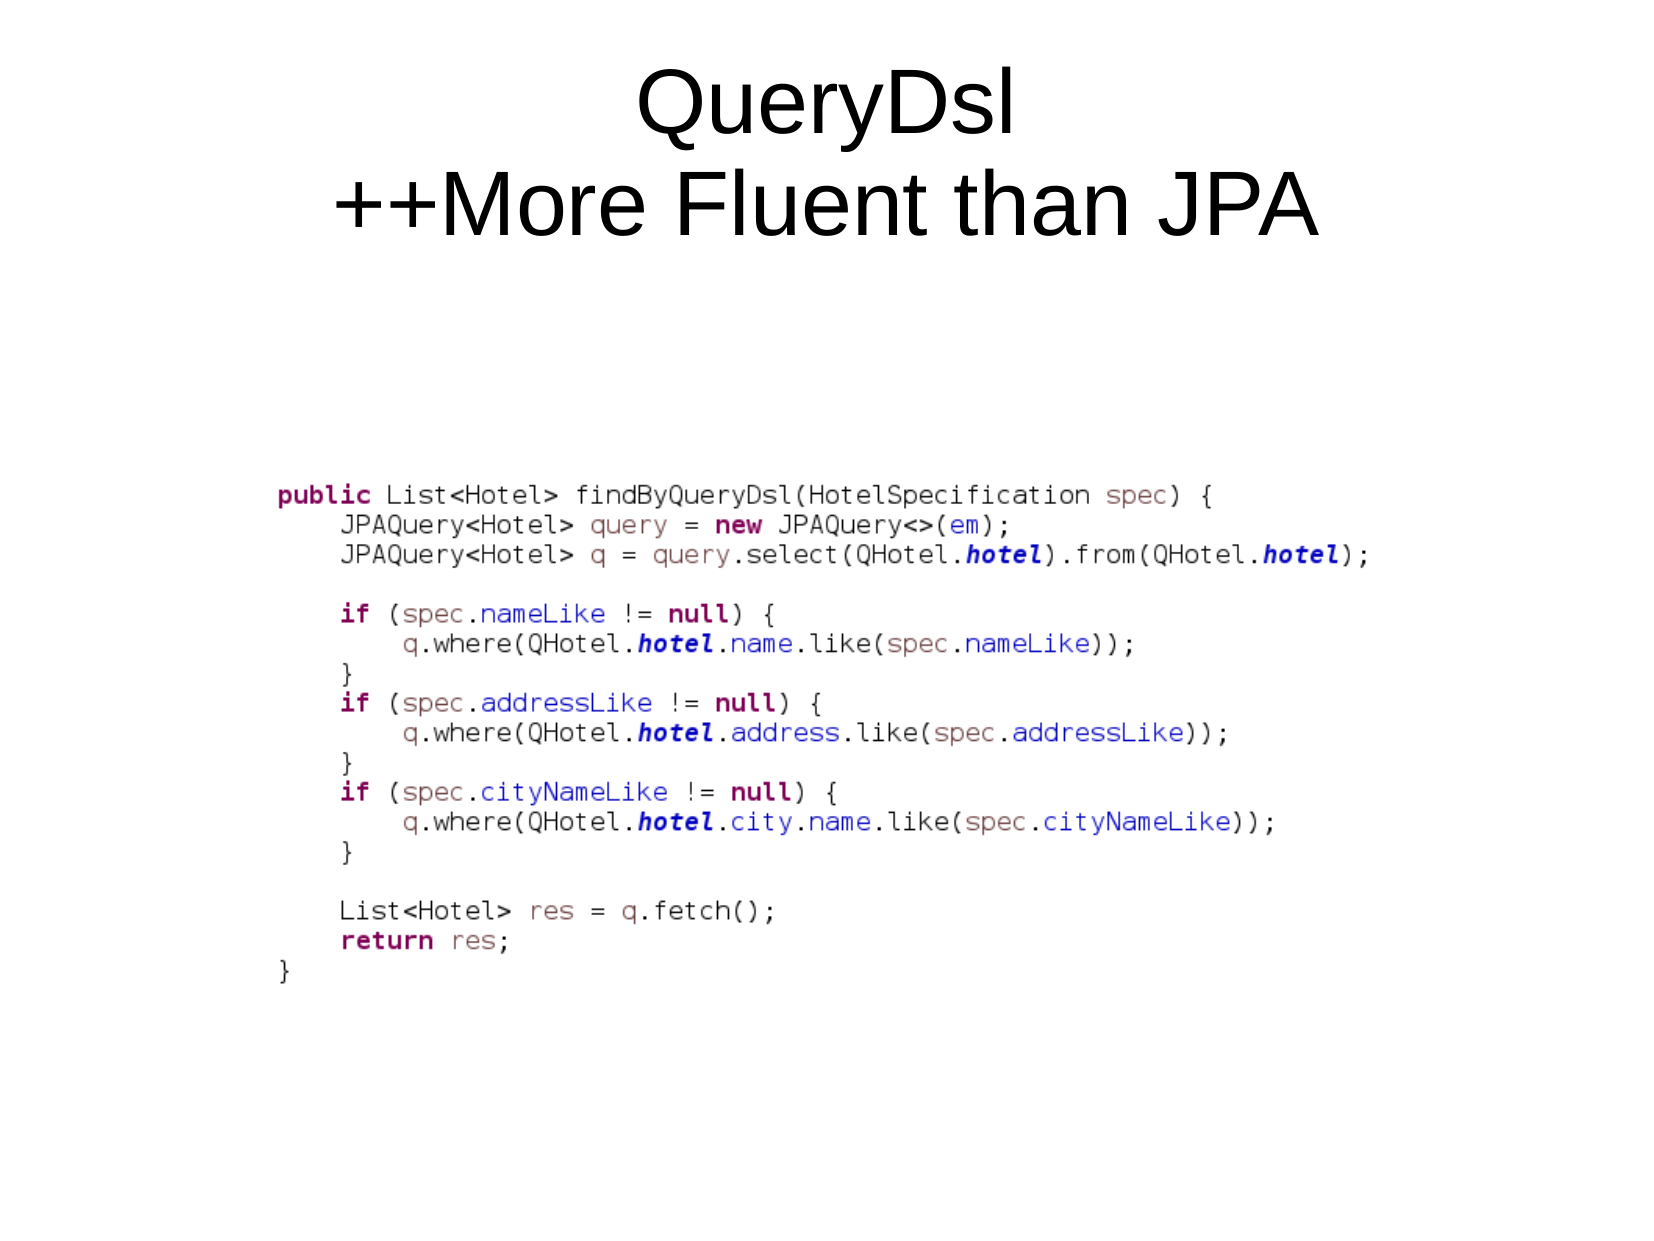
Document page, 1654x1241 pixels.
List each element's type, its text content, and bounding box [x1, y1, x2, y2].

title QueryDsl ++More Fluent than JPA [82, 49, 1571, 257]
picture [270, 479, 1375, 991]
